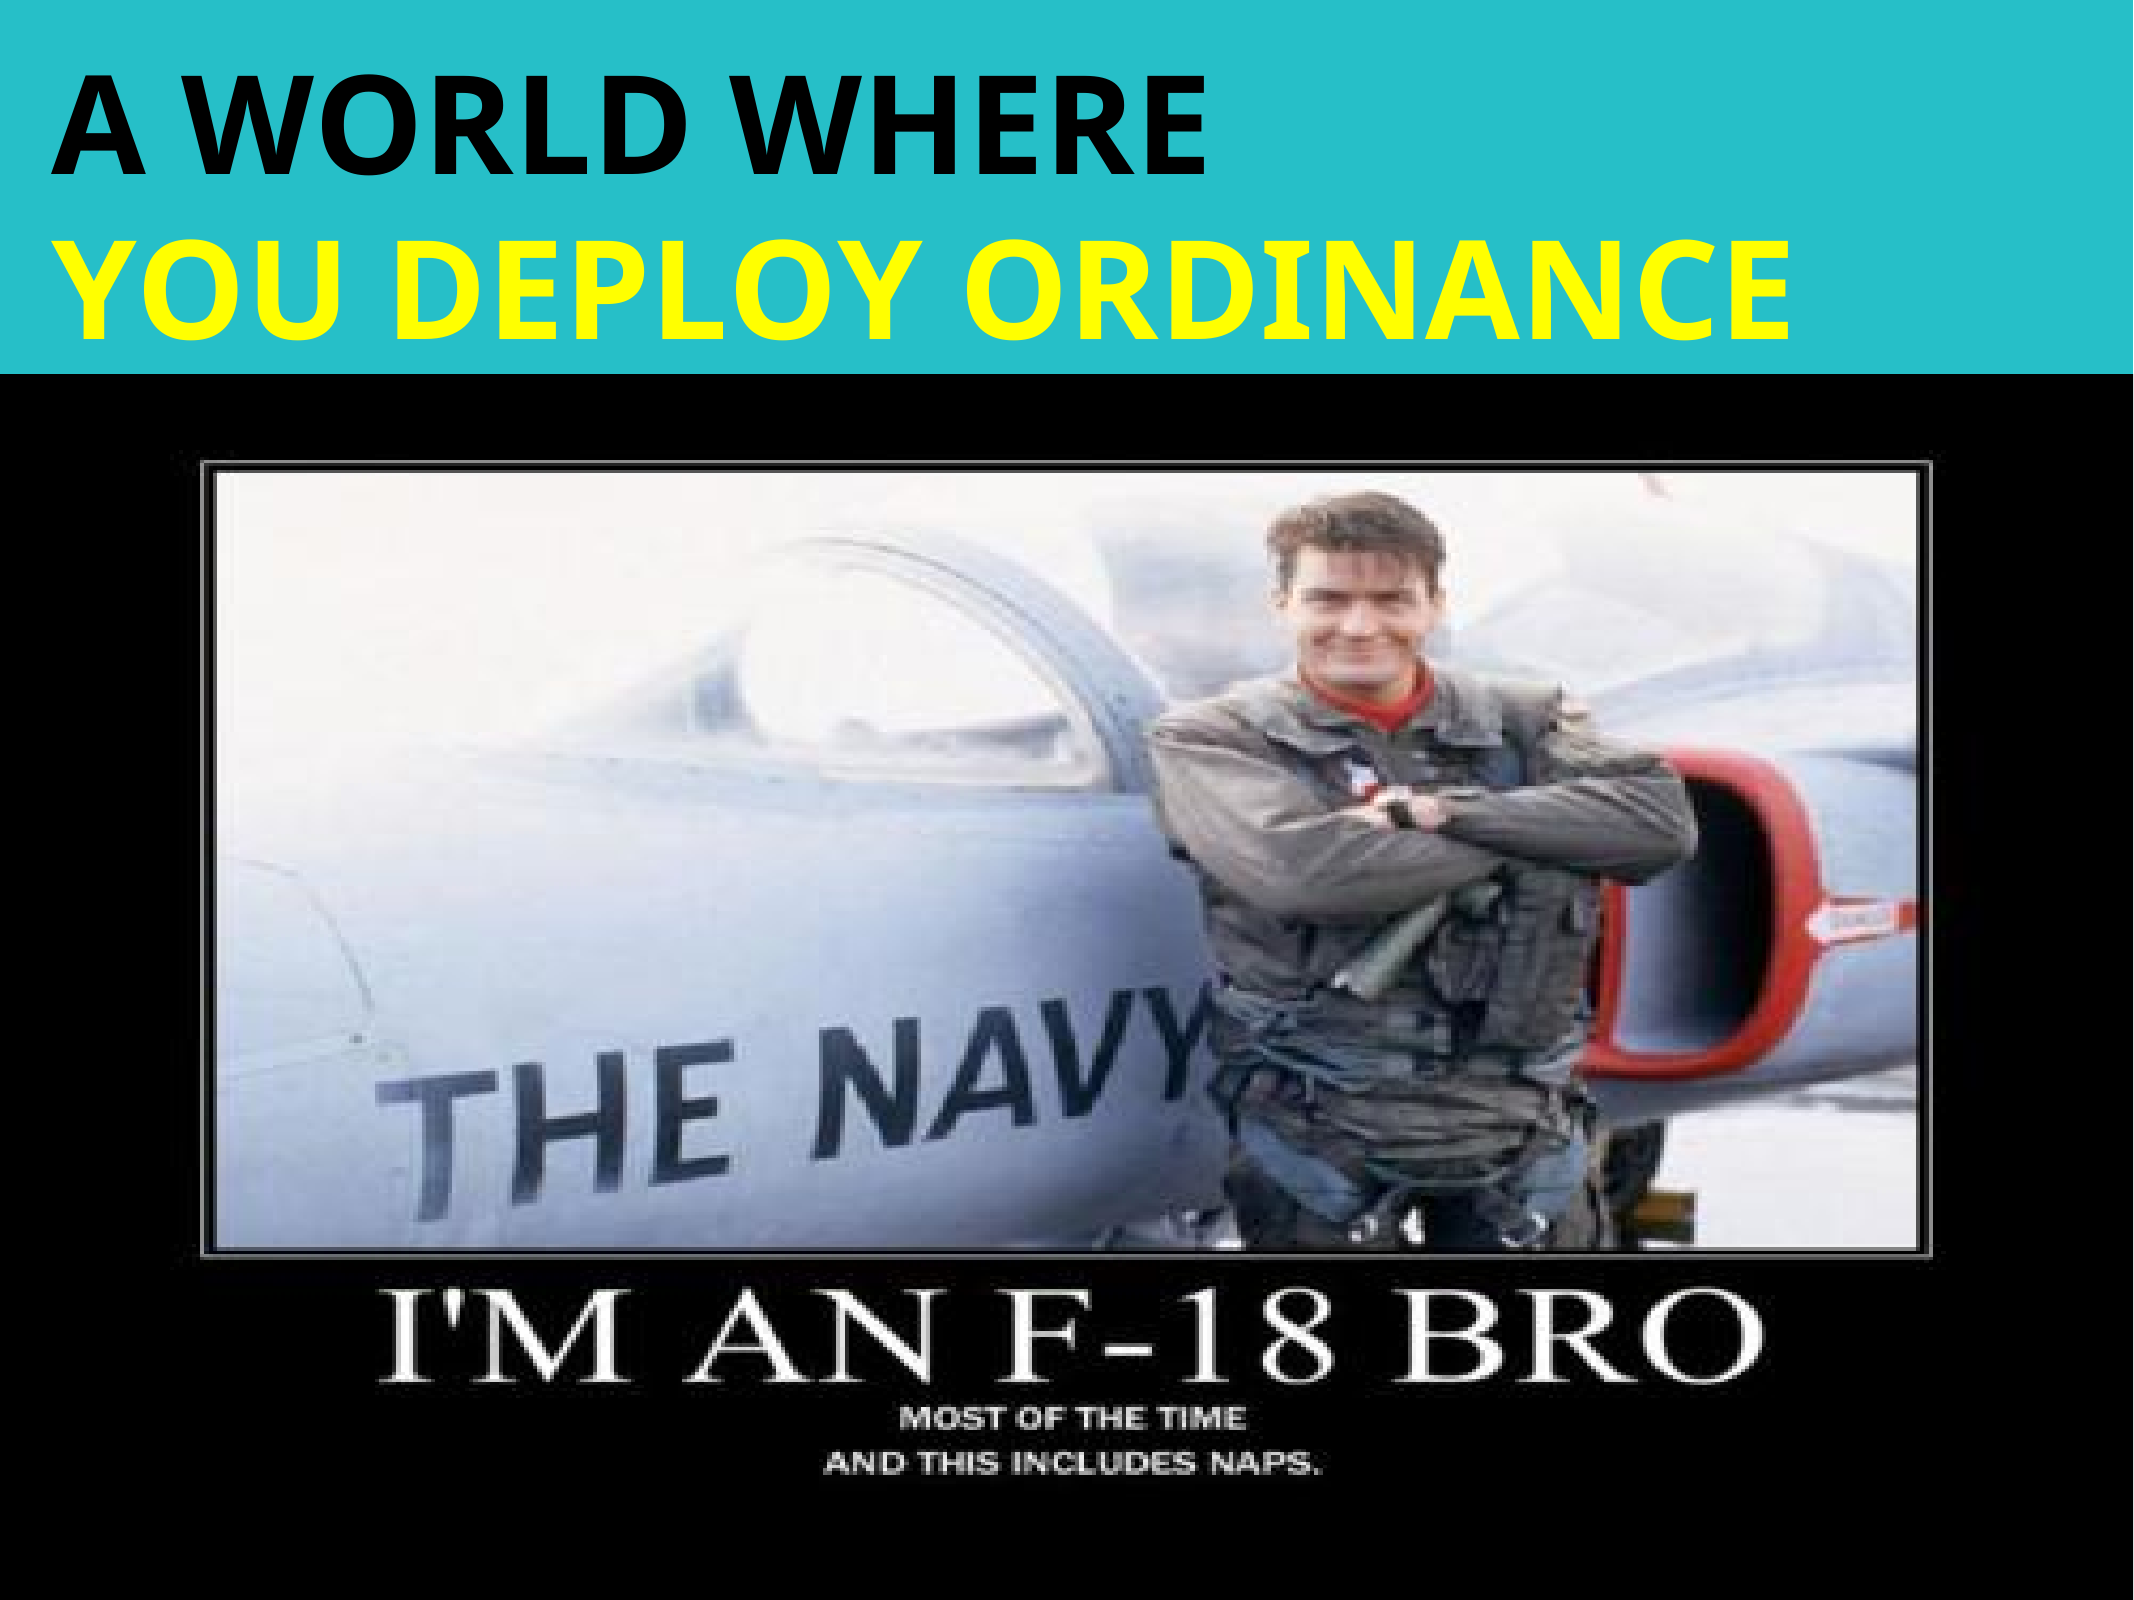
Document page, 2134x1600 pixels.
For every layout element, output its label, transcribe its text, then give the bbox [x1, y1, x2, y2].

picture [0, 374, 2134, 1600]
text_box A WORLD WHERE YOU DEPLOY ORDINANCE [41, 37, 2134, 374]
